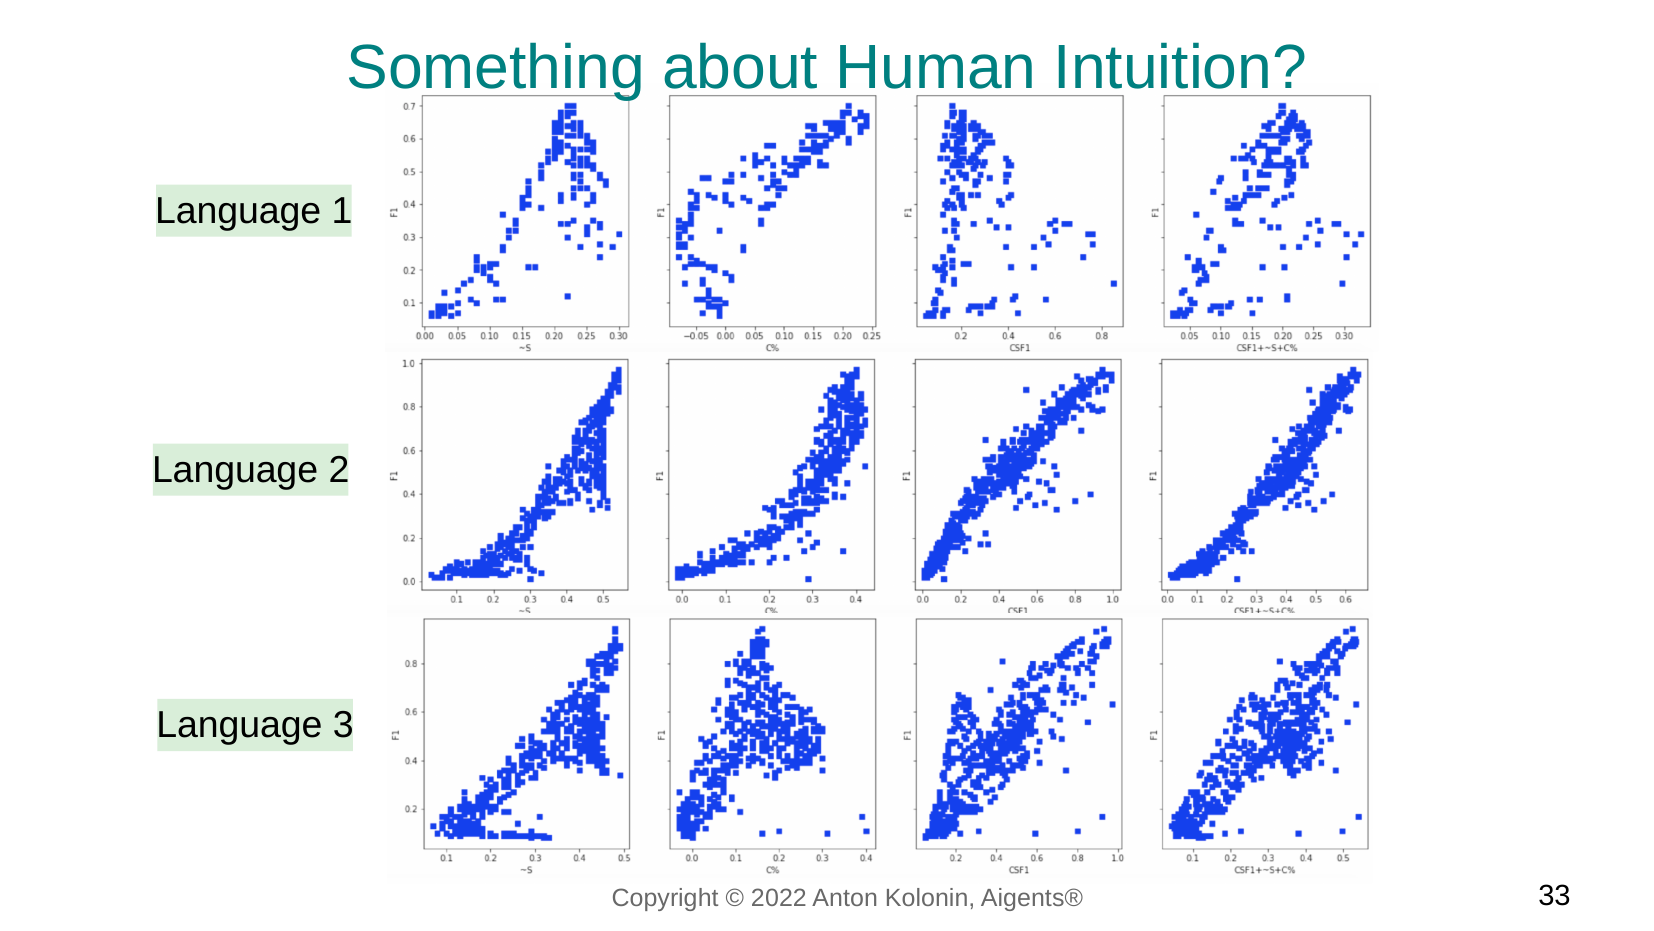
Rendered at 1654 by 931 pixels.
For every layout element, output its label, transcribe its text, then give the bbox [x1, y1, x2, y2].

text_box Something about Human Intuition? [0, 0, 1630, 135]
text_box Language 2 [152, 443, 349, 496]
text_box Language 1 [156, 184, 352, 237]
text_box Language 3 [157, 698, 353, 752]
picture [385, 135, 1379, 884]
